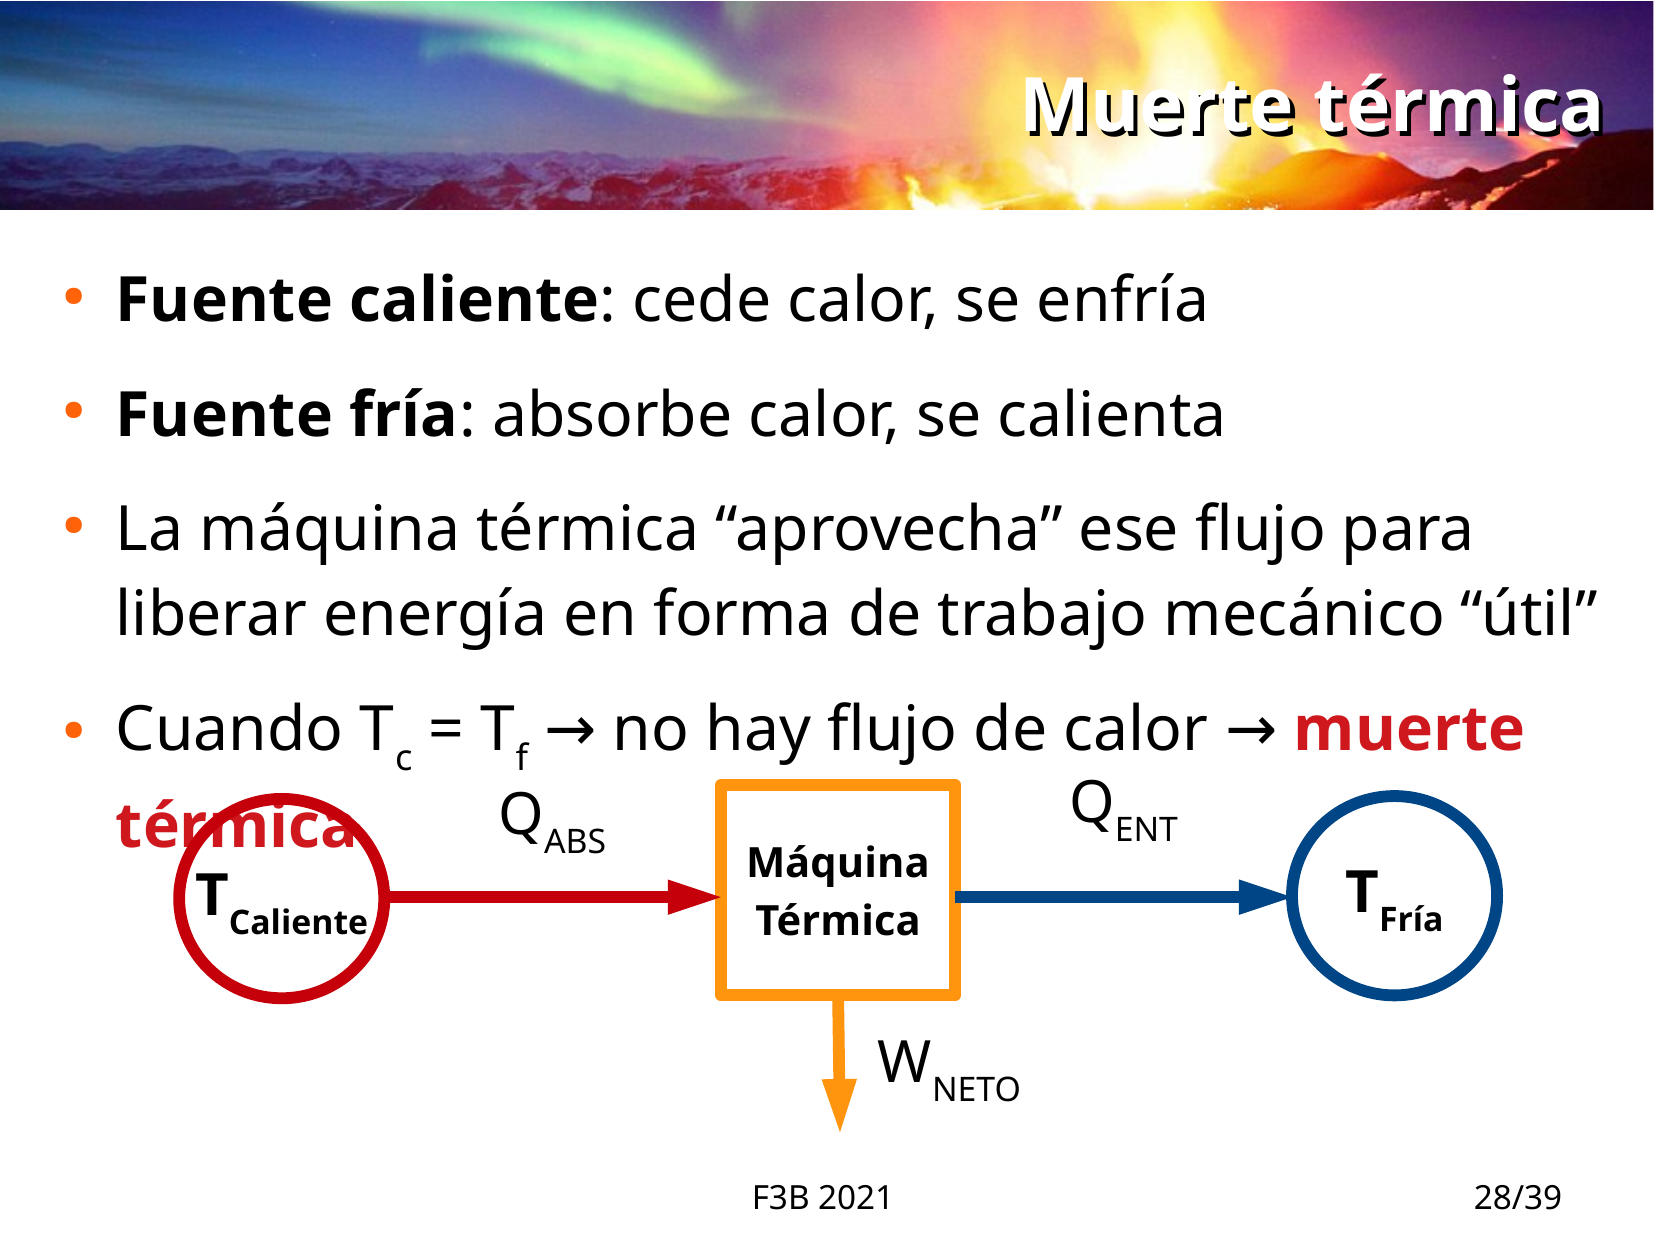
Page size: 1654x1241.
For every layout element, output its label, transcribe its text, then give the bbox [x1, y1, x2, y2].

text_box Máquina Térmica [720, 784, 956, 996]
list Fuente caliente: cede calor, se enfría Fuente fría: absorbe calor, se calienta La máquina térmica “aprovecha” ese flujo para liberar energía en forma de trabajo mecánico “útil” Cuando Tc = Tf → no hay flujo de calor → muerte térmica [45, 255, 1606, 1156]
text_box WNETO [805, 1013, 1094, 1223]
text_box TCaliente [179, 798, 385, 999]
picture [0, 1, 1654, 210]
title Muerte térmica [45, 15, 1606, 191]
text_box TFría [1292, 796, 1498, 996]
